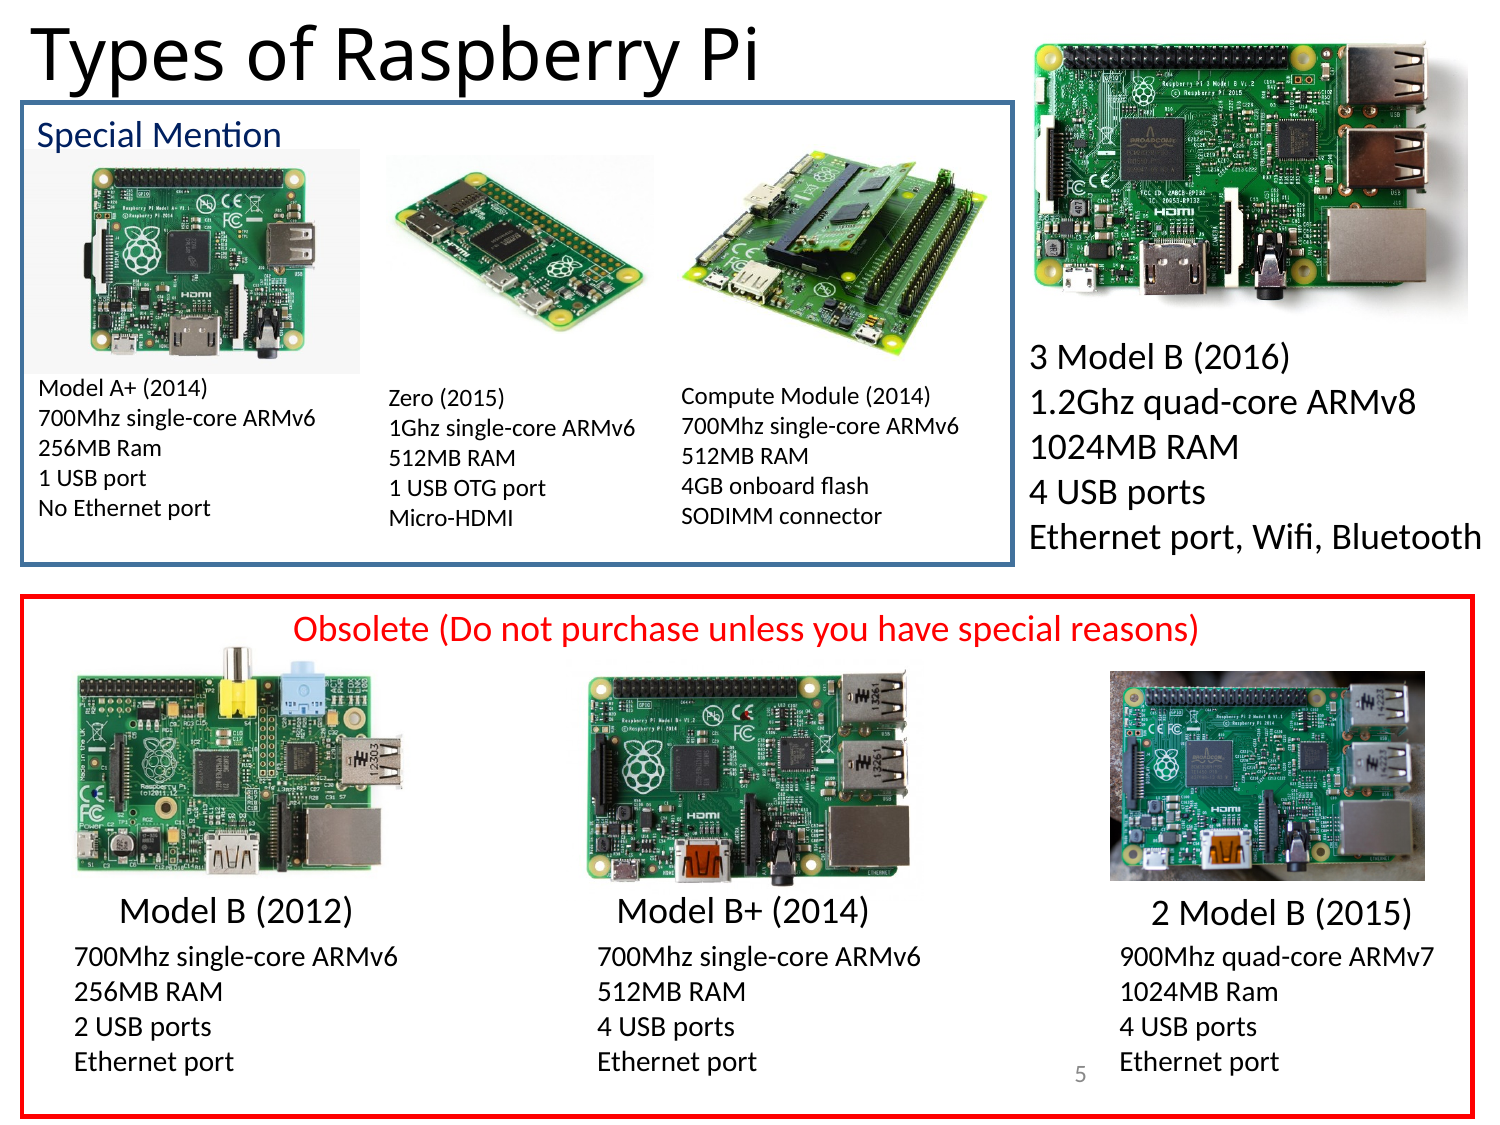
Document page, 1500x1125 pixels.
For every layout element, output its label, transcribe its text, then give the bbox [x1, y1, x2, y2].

text_box Special Mention [22, 103, 1013, 564]
picture [60, 593, 413, 597]
text_box 3 Model B (2016) 1.2Ghz quad-core ARMv8 1024MB RAM 4 USB ports Ethernet port, Wifi, Bluetooth [1013, 324, 1500, 568]
text_box Obsolete (Do not purchase unless you have special reasons) [22, 597, 1472, 1117]
picture [999, 11, 1468, 324]
title Types of Raspberry Pi [15, 9, 846, 105]
